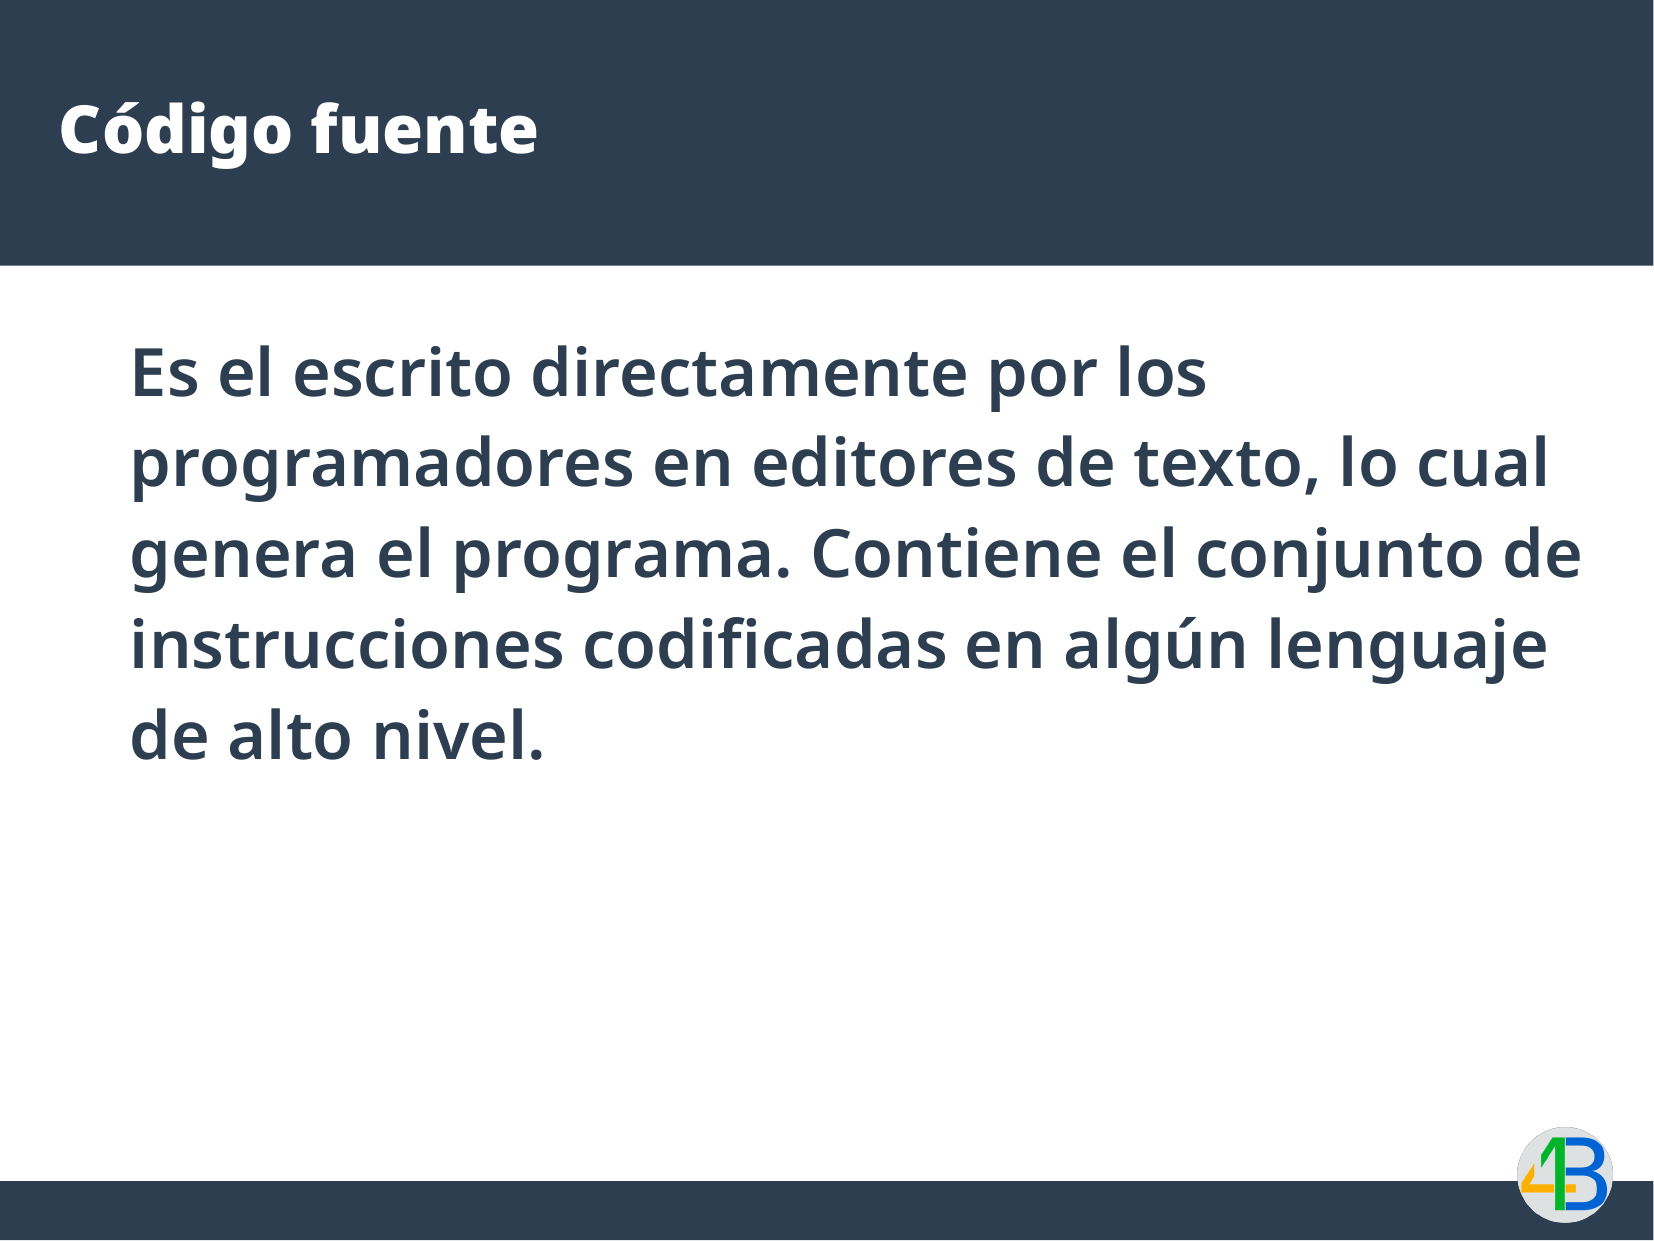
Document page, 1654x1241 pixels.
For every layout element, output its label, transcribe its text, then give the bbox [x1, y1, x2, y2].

title Código fuente [59, 49, 1595, 207]
list Es el escrito directamente por los programadores en editores de texto, lo cual genera el programa. Contiene el conjunto de instrucciones codificadas en algún lenguaje de alto nivel. [59, 324, 1595, 1152]
picture [1517, 1127, 1613, 1223]
